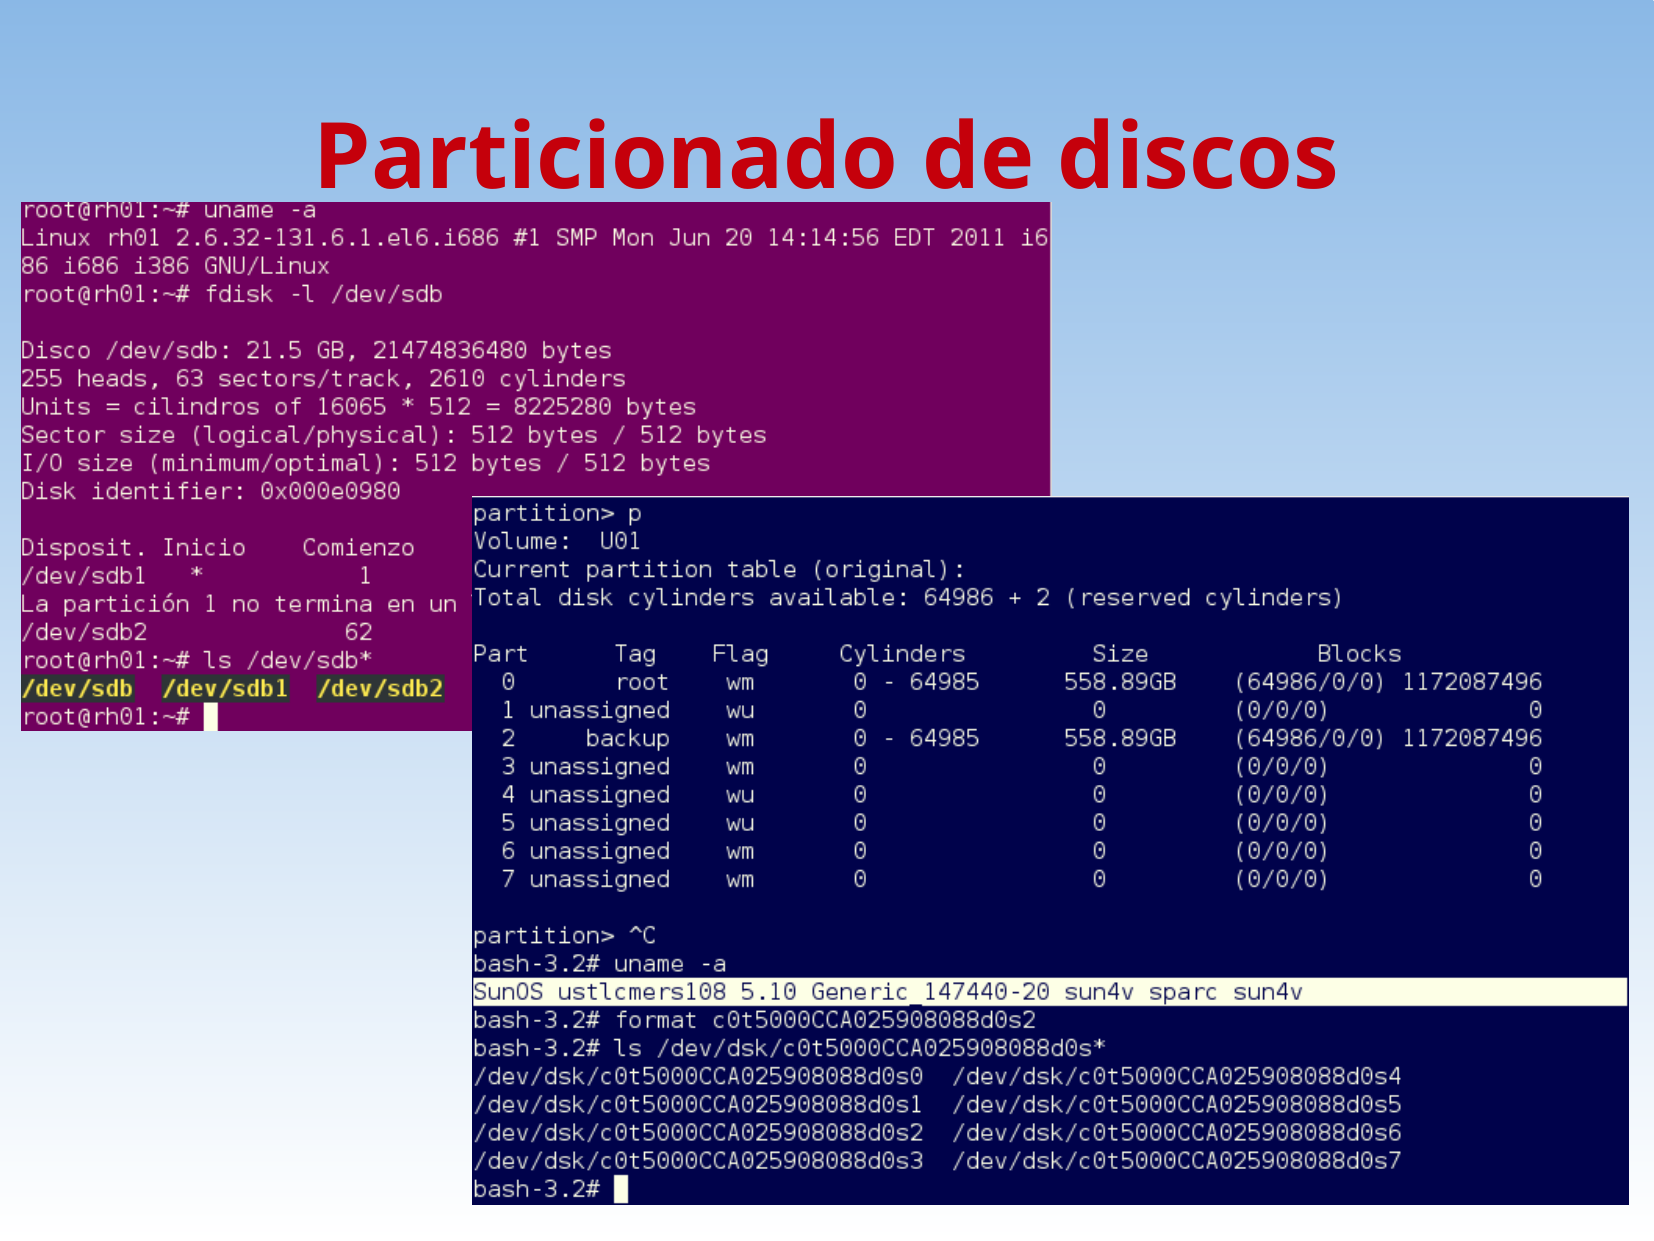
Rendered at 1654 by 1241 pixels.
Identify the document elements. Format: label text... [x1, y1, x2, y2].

picture [21, 202, 1629, 1205]
title Particionado de discos [82, 49, 1571, 257]
